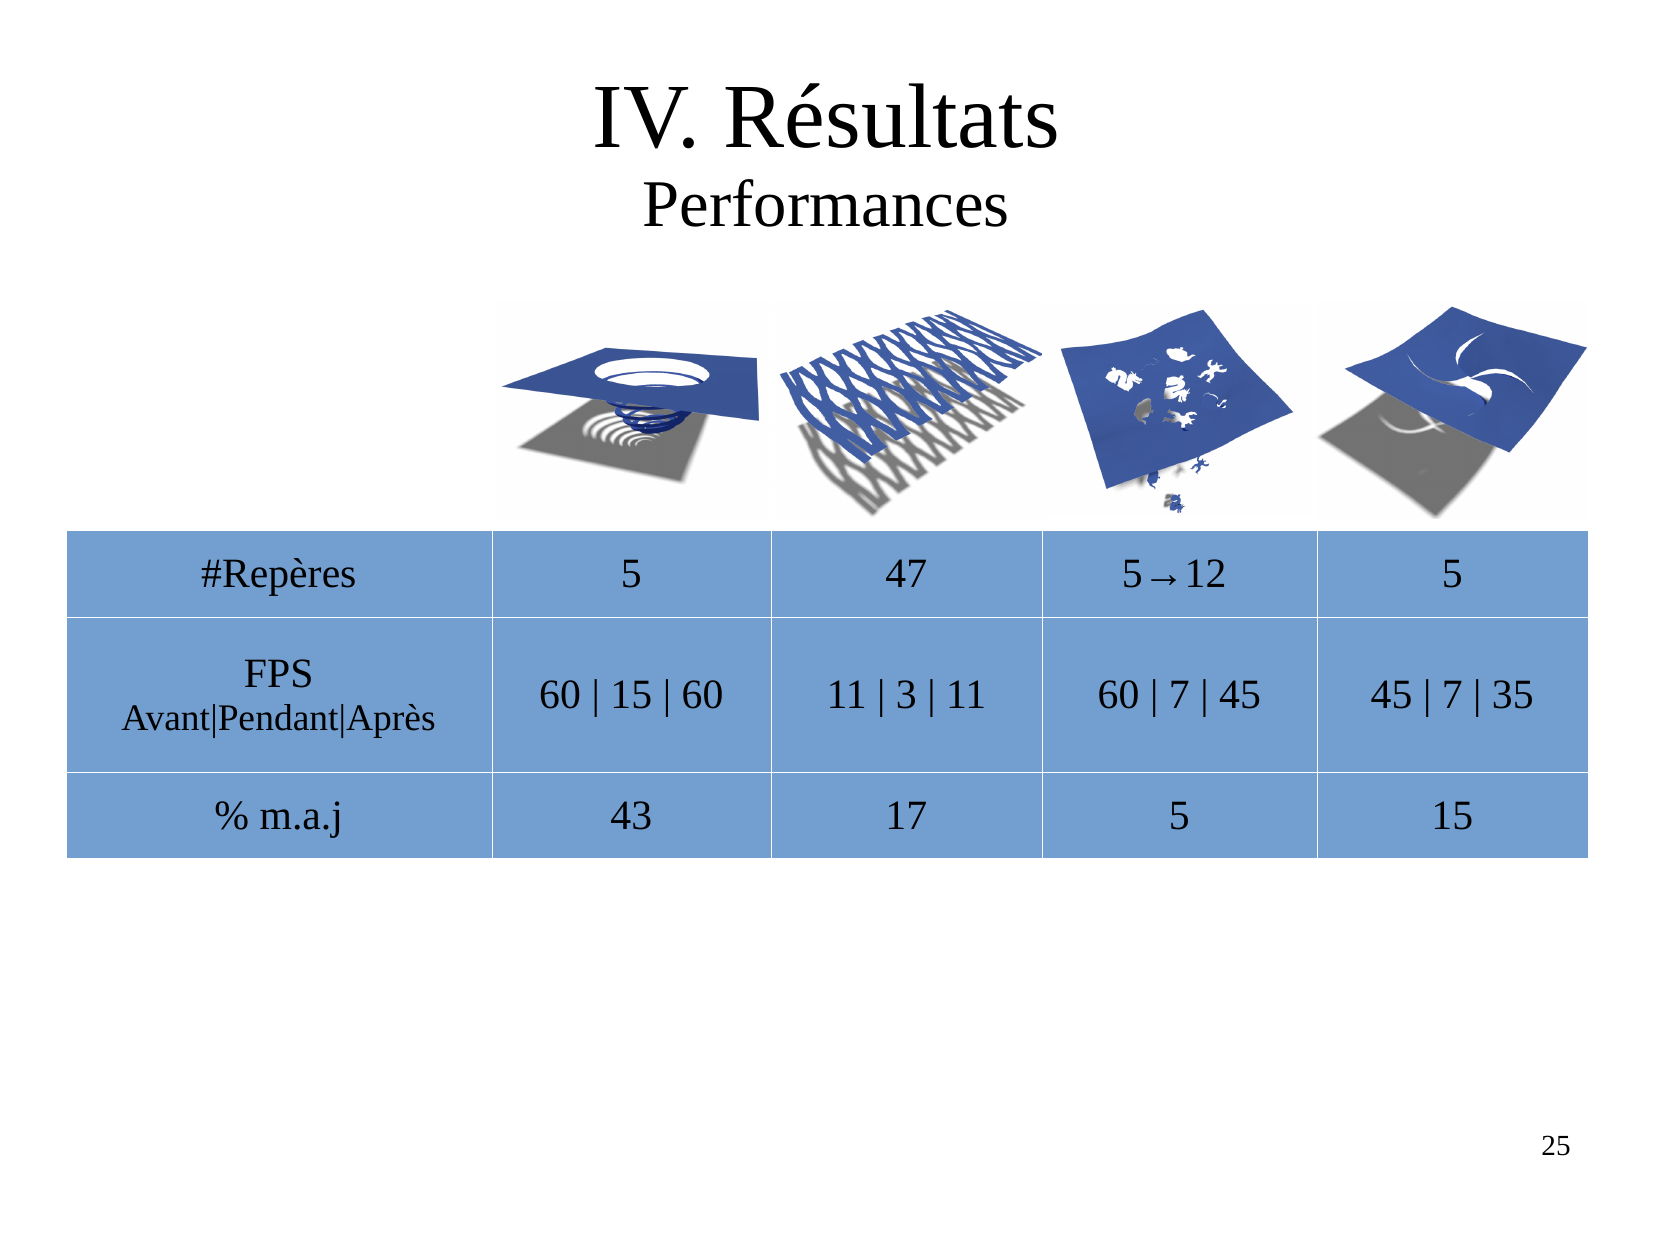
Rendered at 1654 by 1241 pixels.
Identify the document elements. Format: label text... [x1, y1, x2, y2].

table_header #Repères [67, 531, 492, 617]
table_header 5 [1318, 531, 1588, 617]
table_cell 60 | 15 | 60 [493, 618, 771, 772]
picture [771, 301, 1311, 519]
table_header 5 [493, 531, 771, 617]
table_header 47 [772, 531, 1042, 617]
table_cell 60 | 7 | 45 [1043, 618, 1317, 772]
table_cell % m.a.j [67, 773, 492, 858]
table_cell 17 [772, 773, 1042, 858]
table_cell 5 [1043, 773, 1317, 858]
title IV. Résultats Performances [82, 49, 1571, 257]
picture [1315, 301, 1588, 519]
table_cell 43 [493, 773, 771, 858]
table_header 5→12 [1043, 531, 1317, 617]
table_cell 45 | 7 | 35 [1318, 618, 1588, 772]
table_cell 15 [1318, 773, 1588, 858]
picture [496, 301, 769, 519]
table_cell 11 | 3 | 11 [772, 618, 1042, 772]
table_cell FPS Avant|Pendant|Après [67, 618, 492, 772]
